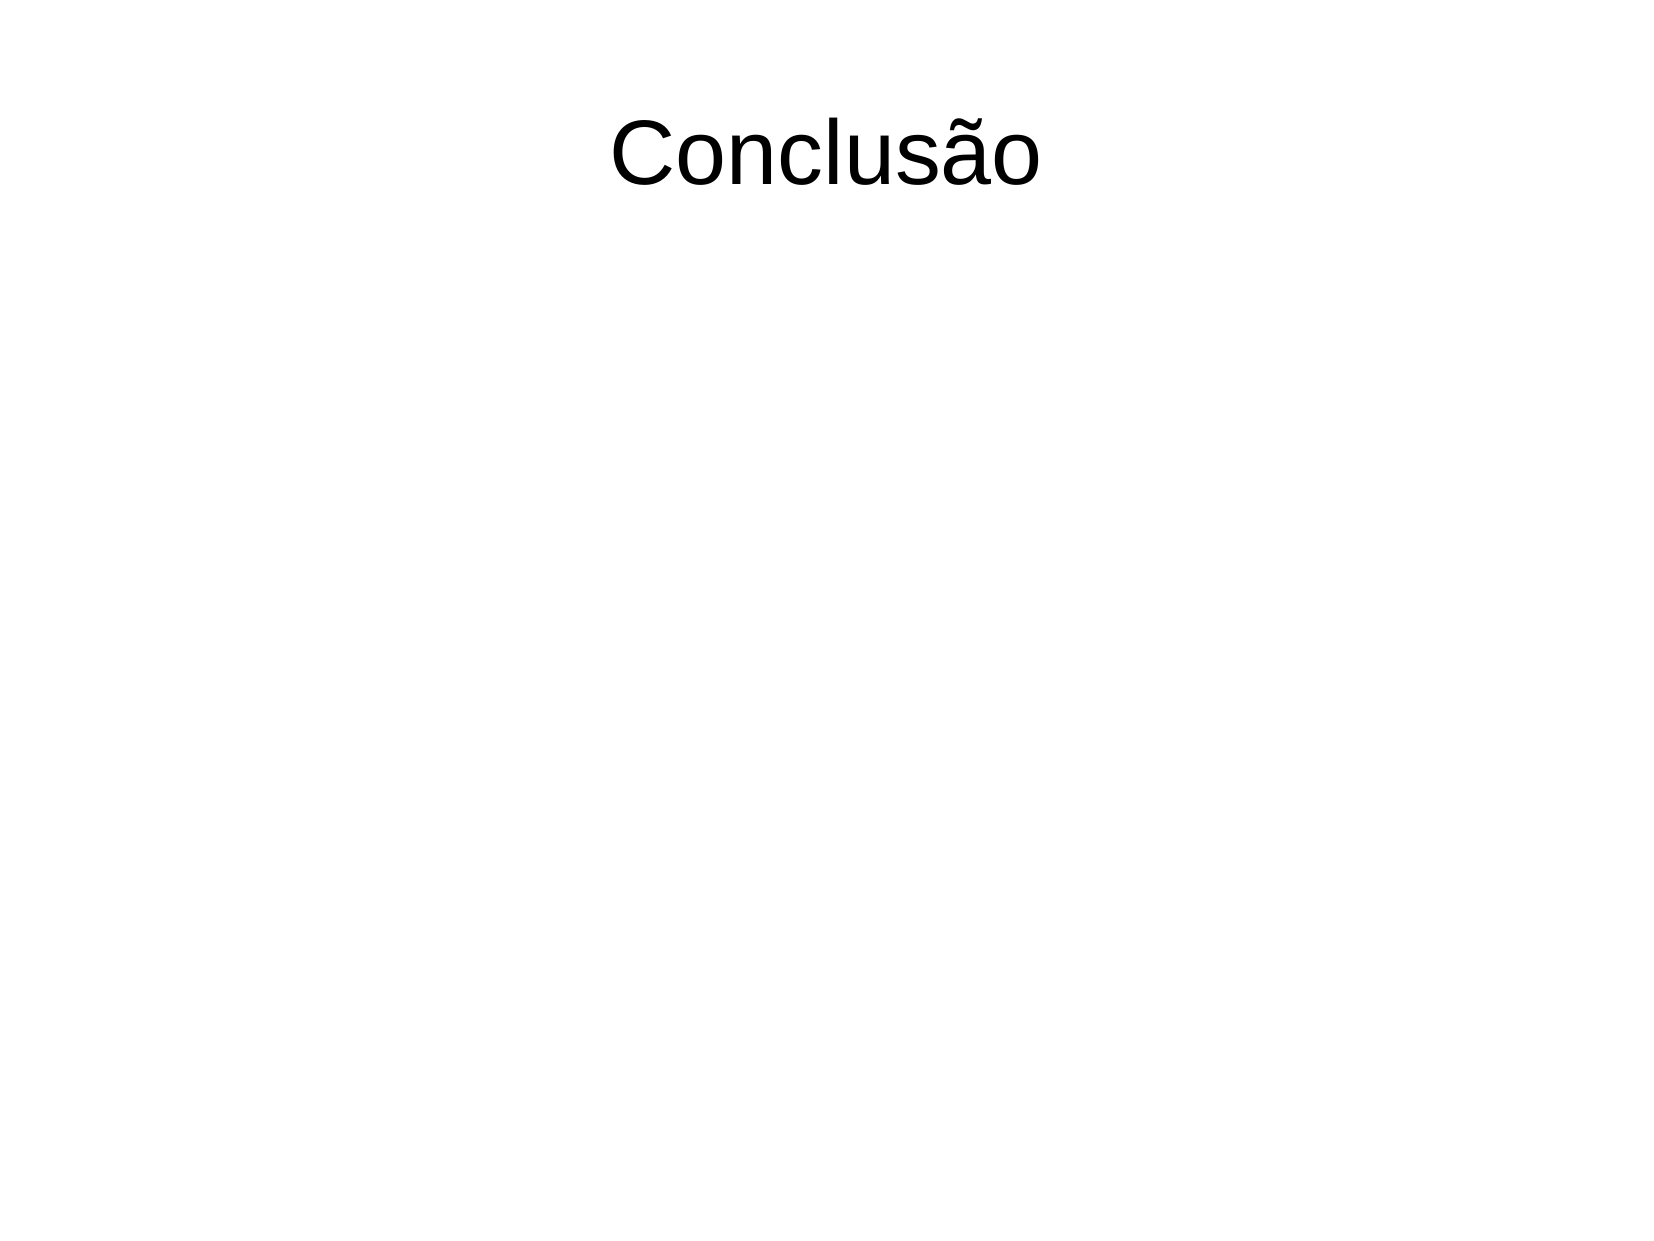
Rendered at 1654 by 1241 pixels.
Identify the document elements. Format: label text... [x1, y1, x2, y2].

title Conclusão [82, 49, 1571, 257]
